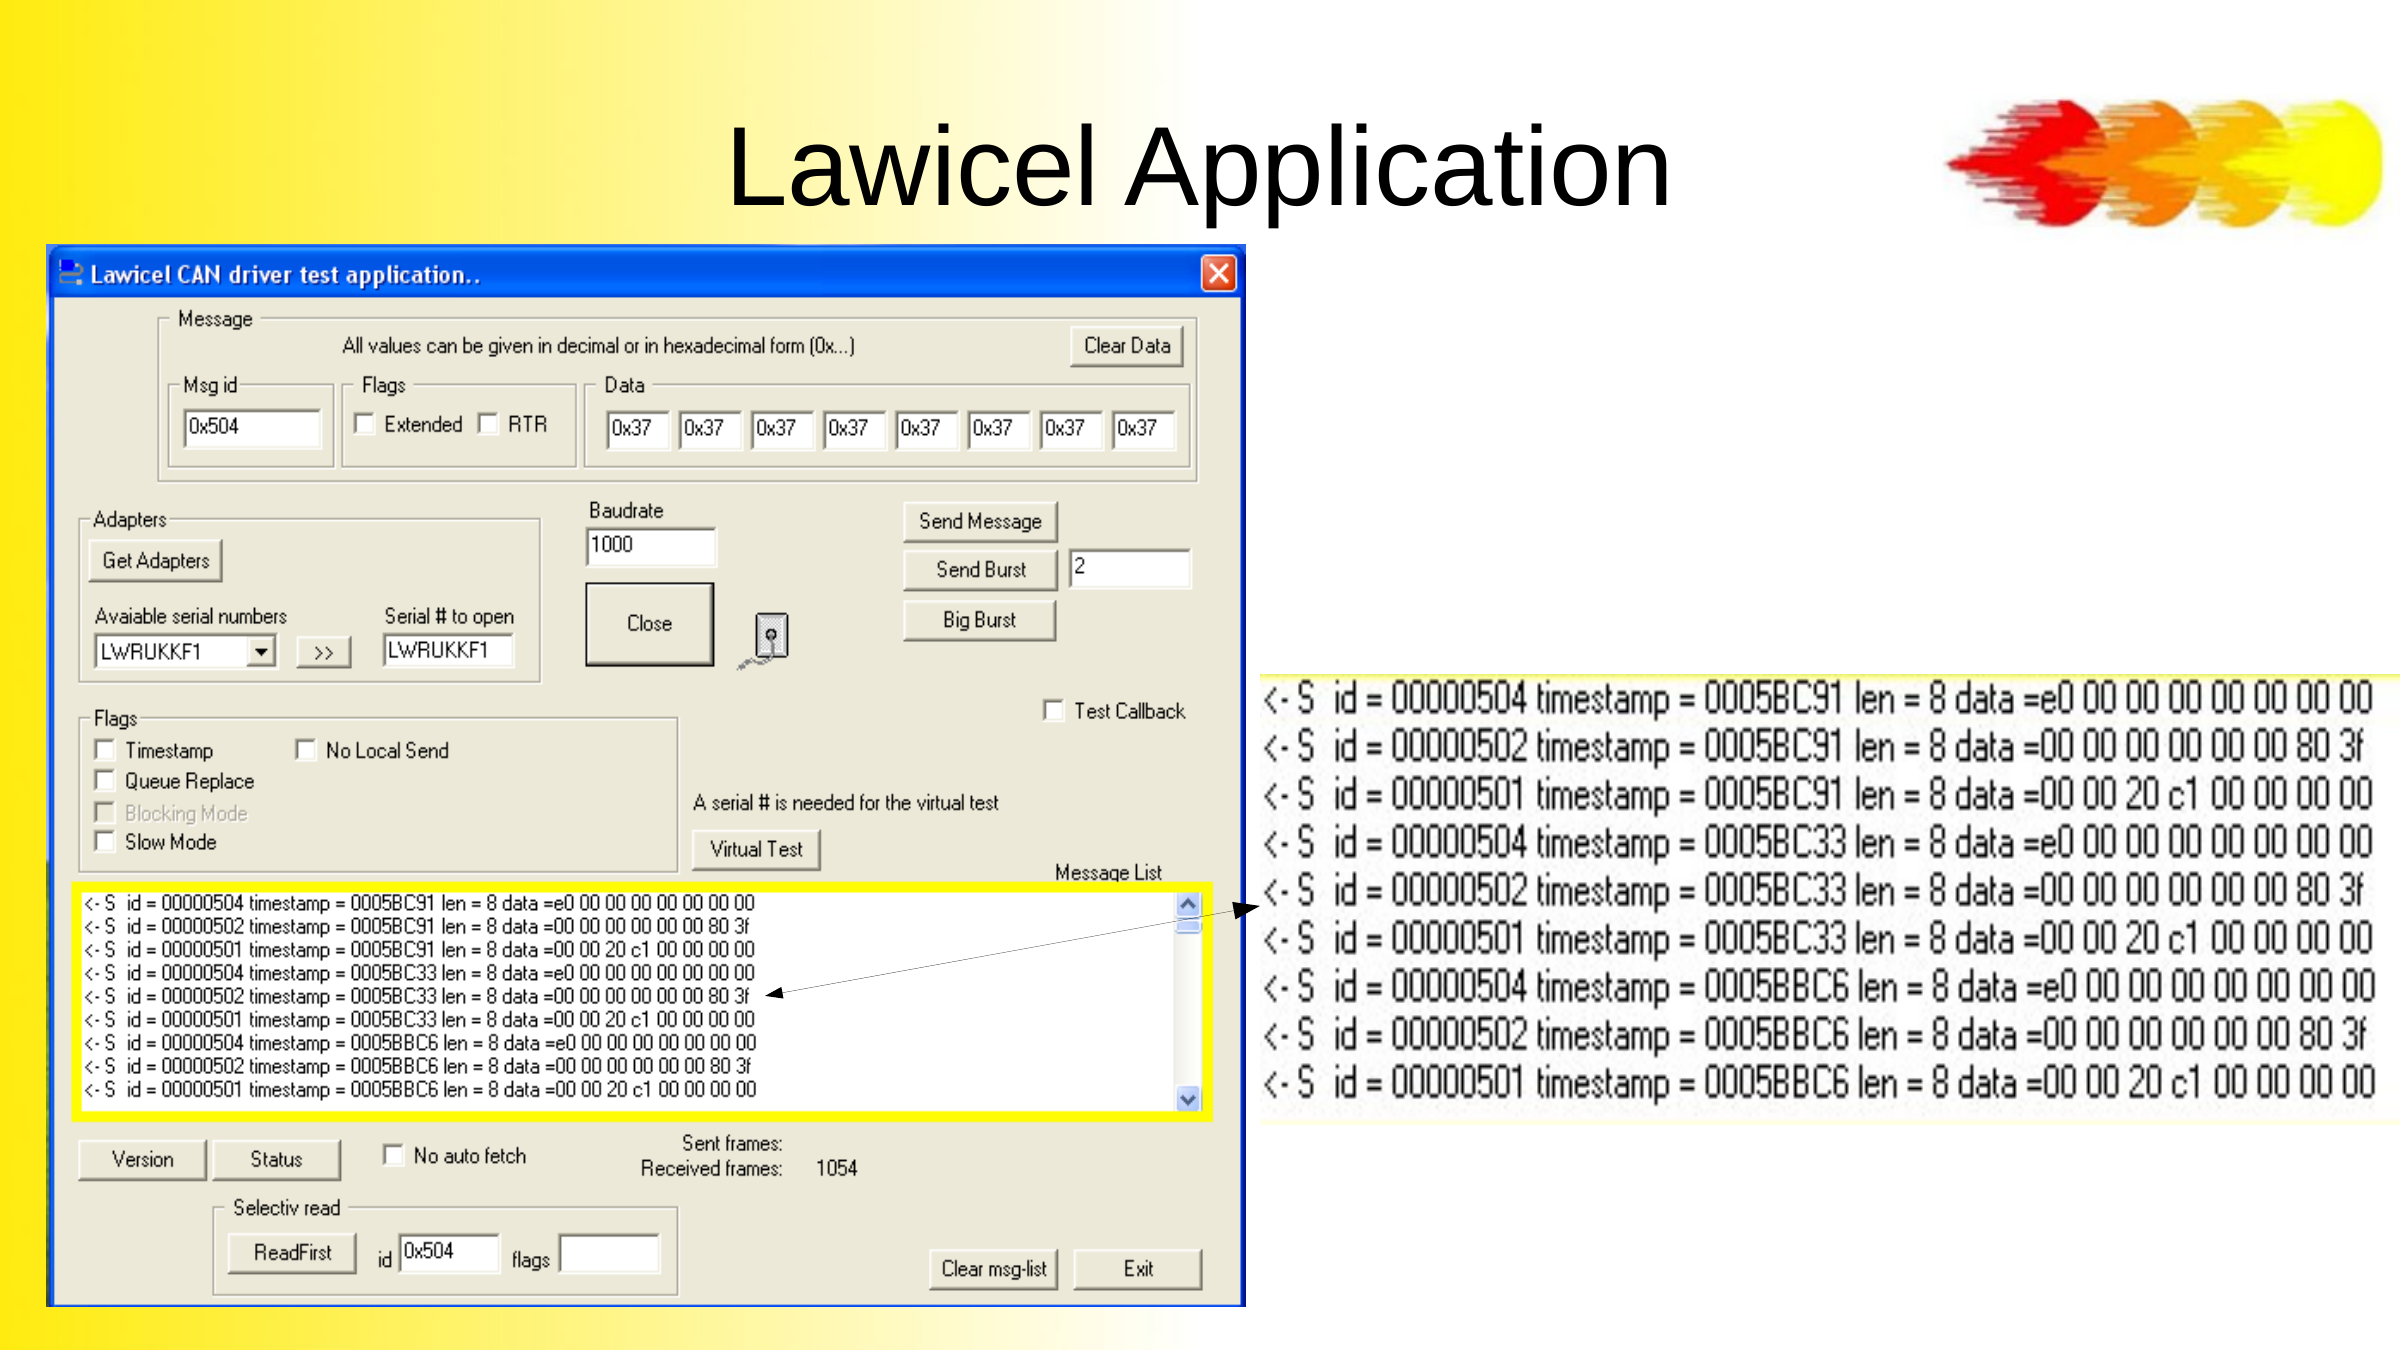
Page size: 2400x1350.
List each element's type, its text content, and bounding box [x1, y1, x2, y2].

picture [0, 0, 2400, 1350]
title Lawicel Application [120, 53, 2280, 280]
